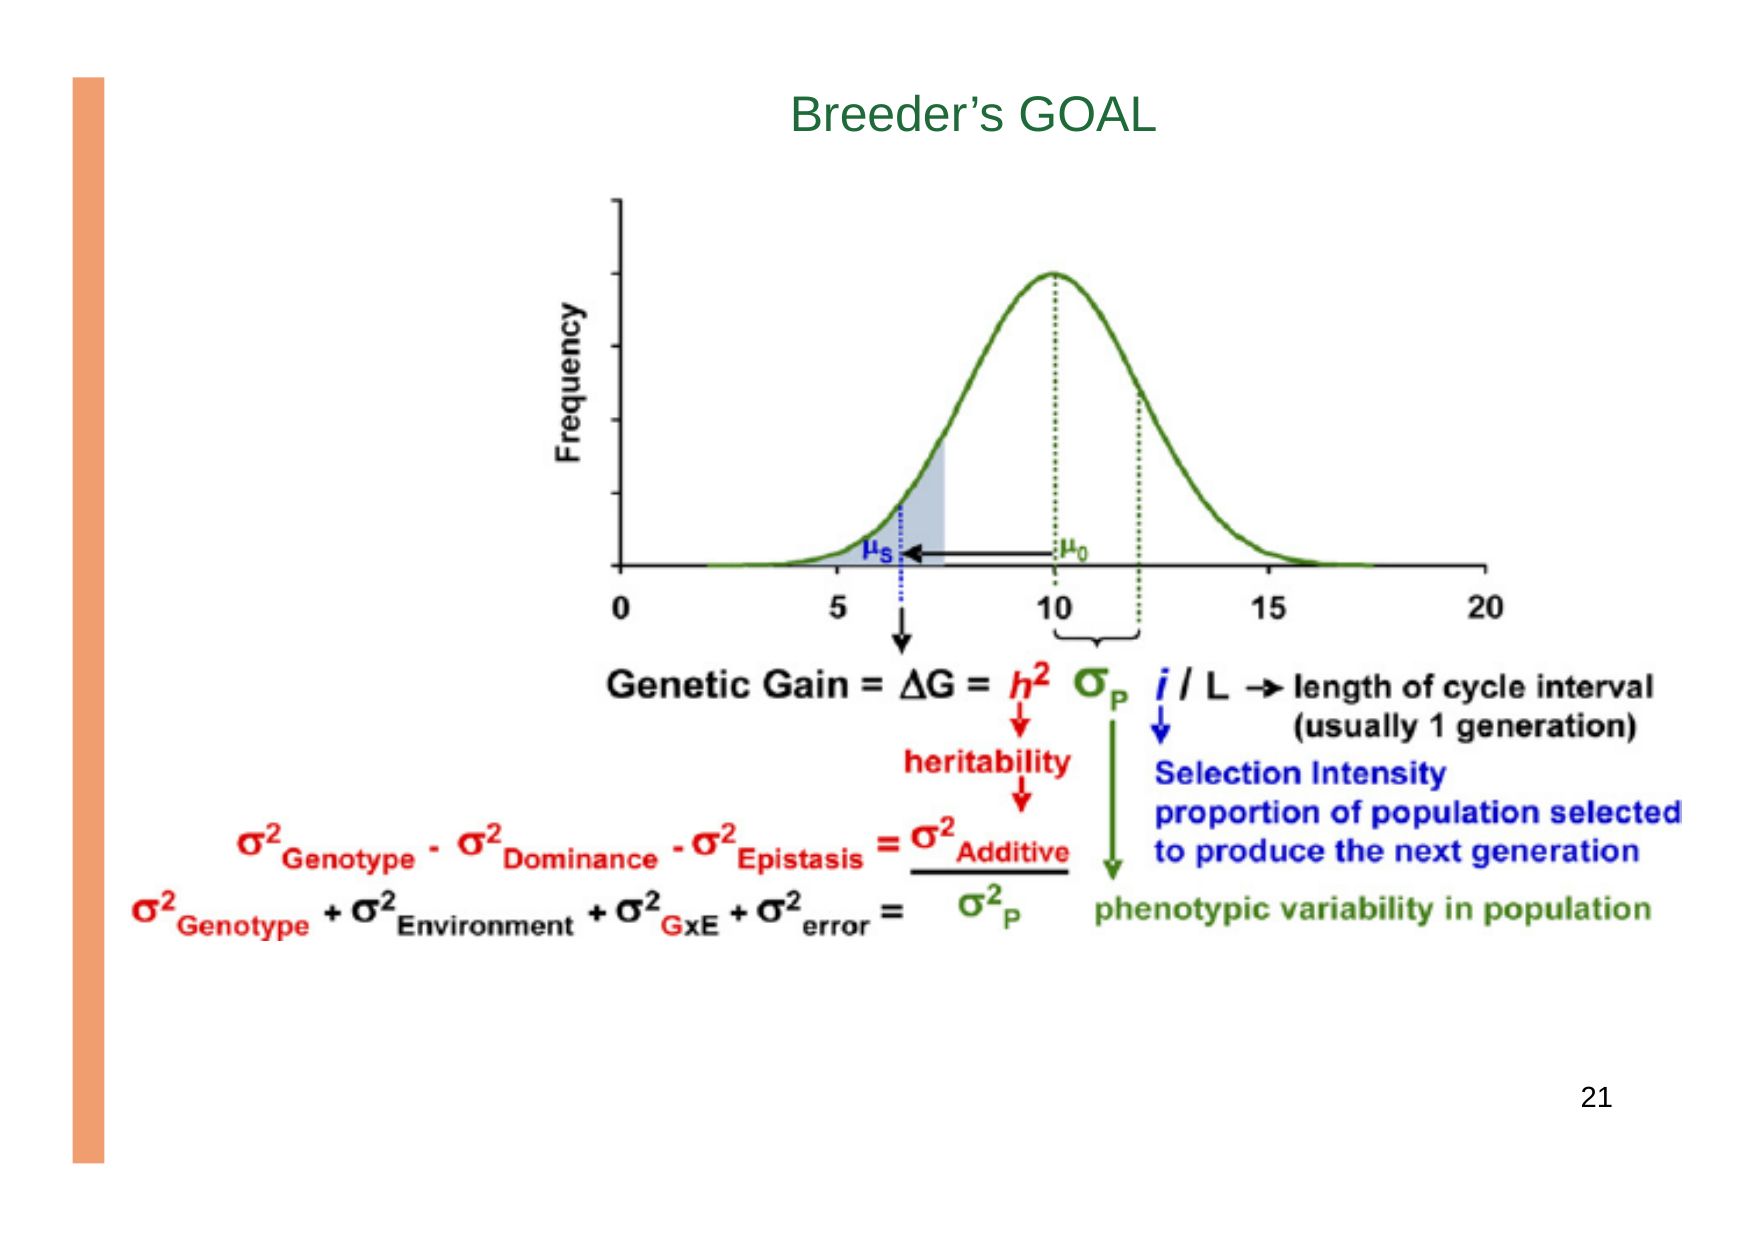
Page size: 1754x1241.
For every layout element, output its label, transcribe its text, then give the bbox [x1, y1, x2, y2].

text_box [72, 77, 105, 1164]
text_box Breeder’s GOAL [775, 78, 1183, 150]
picture [128, 192, 1682, 941]
